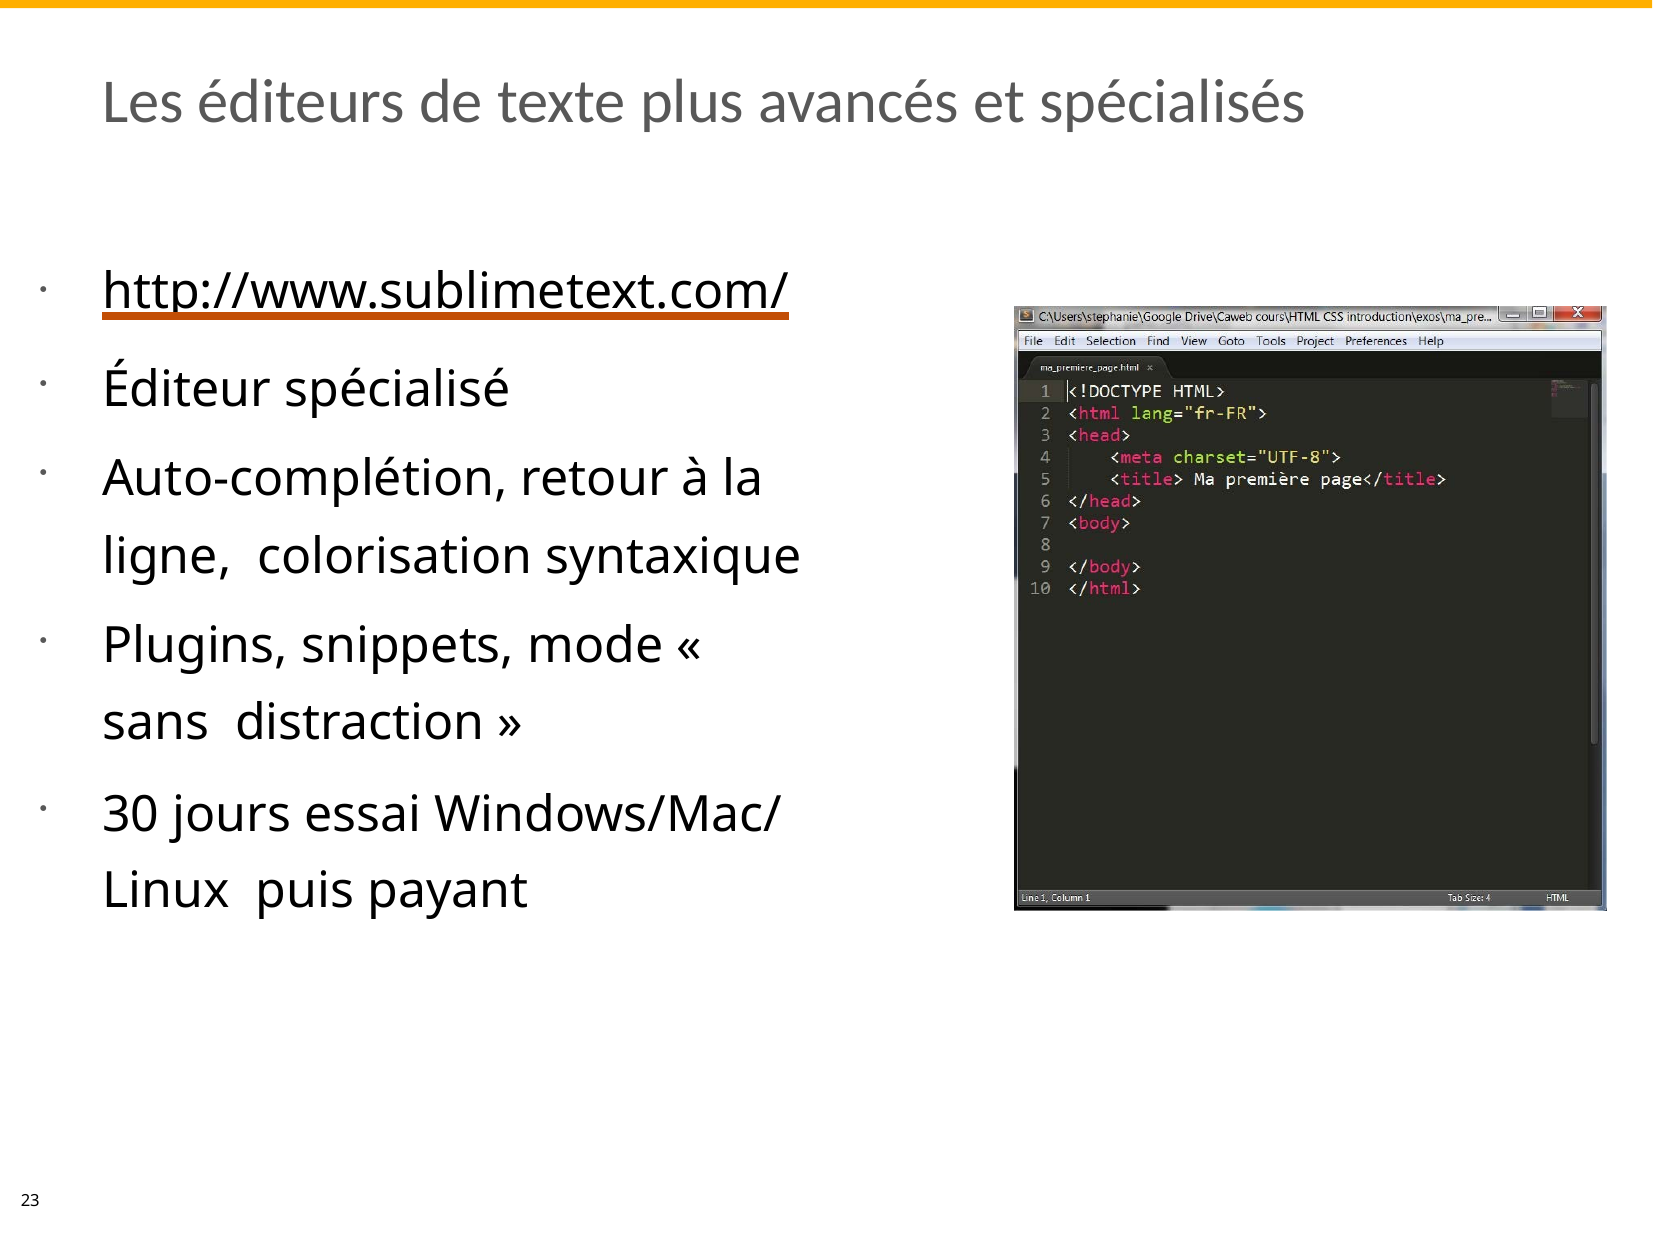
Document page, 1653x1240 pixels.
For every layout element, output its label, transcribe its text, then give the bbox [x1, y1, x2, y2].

text_box <numéro> [14, 1189, 46, 1213]
picture [1014, 306, 1607, 911]
text_box http://www.sublimetext.com/ Éditeur spécialisé Auto-complétion, retour à la ligne, colorisation syntaxique Plugins, snippets, mode « sans distraction » 30 jours essai Windows/Mac/ Linux puis payant [37, 226, 885, 918]
title Les éditeurs de texte plus avancés et spécialisés [99, 58, 1560, 268]
